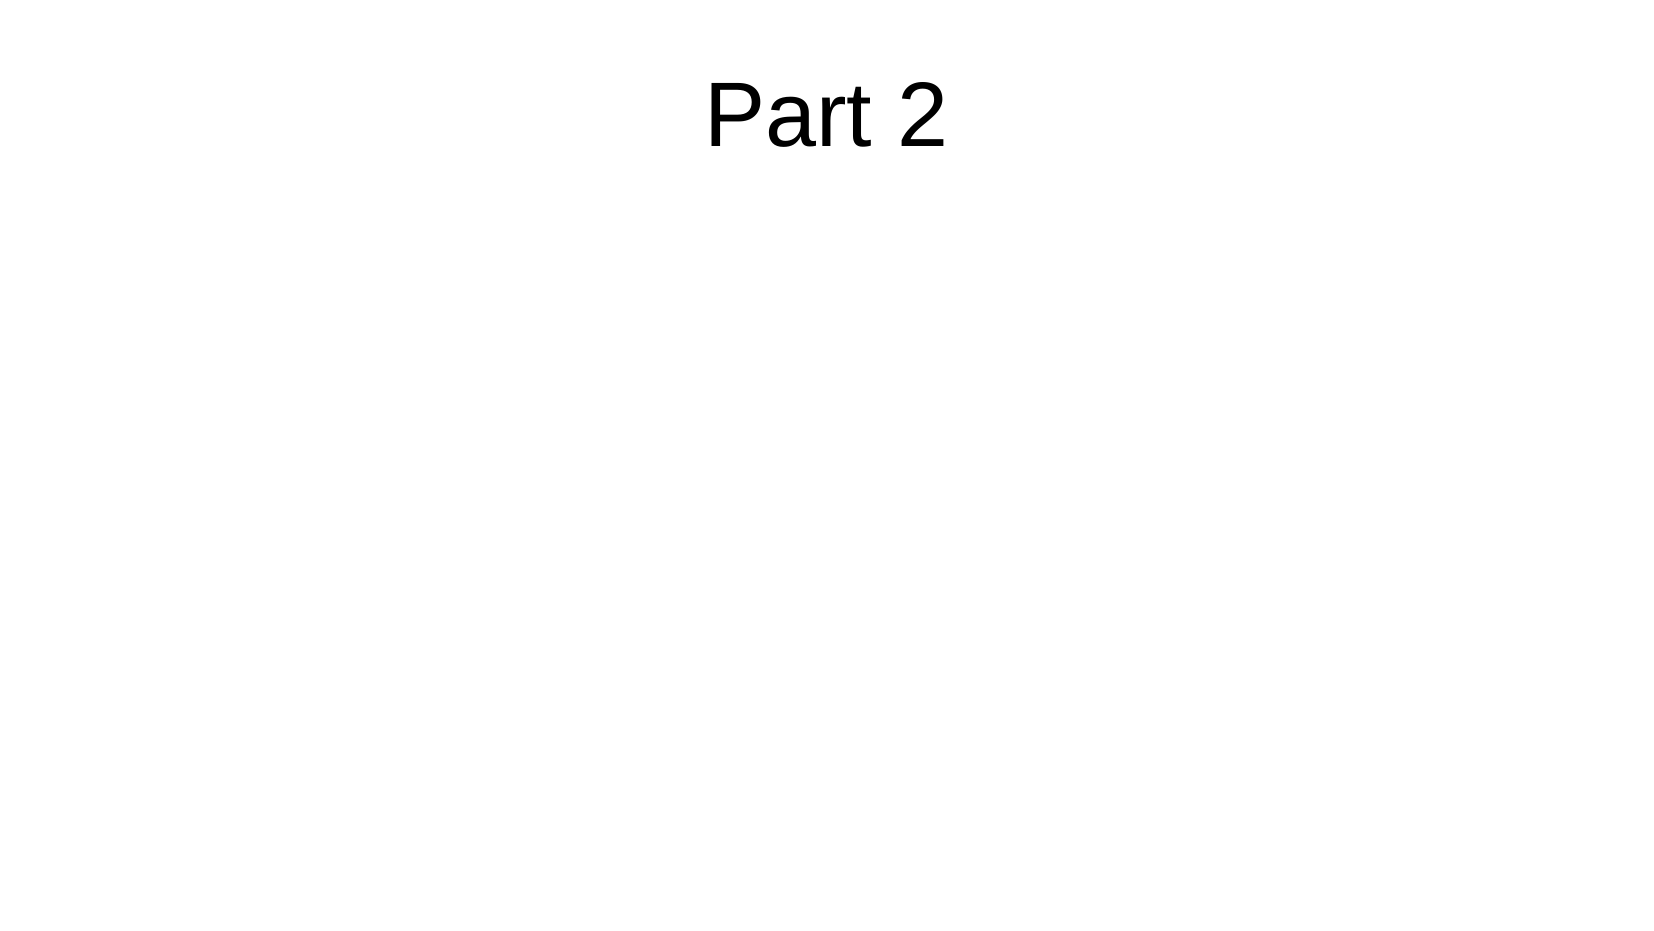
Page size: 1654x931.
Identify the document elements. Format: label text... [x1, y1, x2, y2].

title Part 2 [82, 37, 1571, 193]
